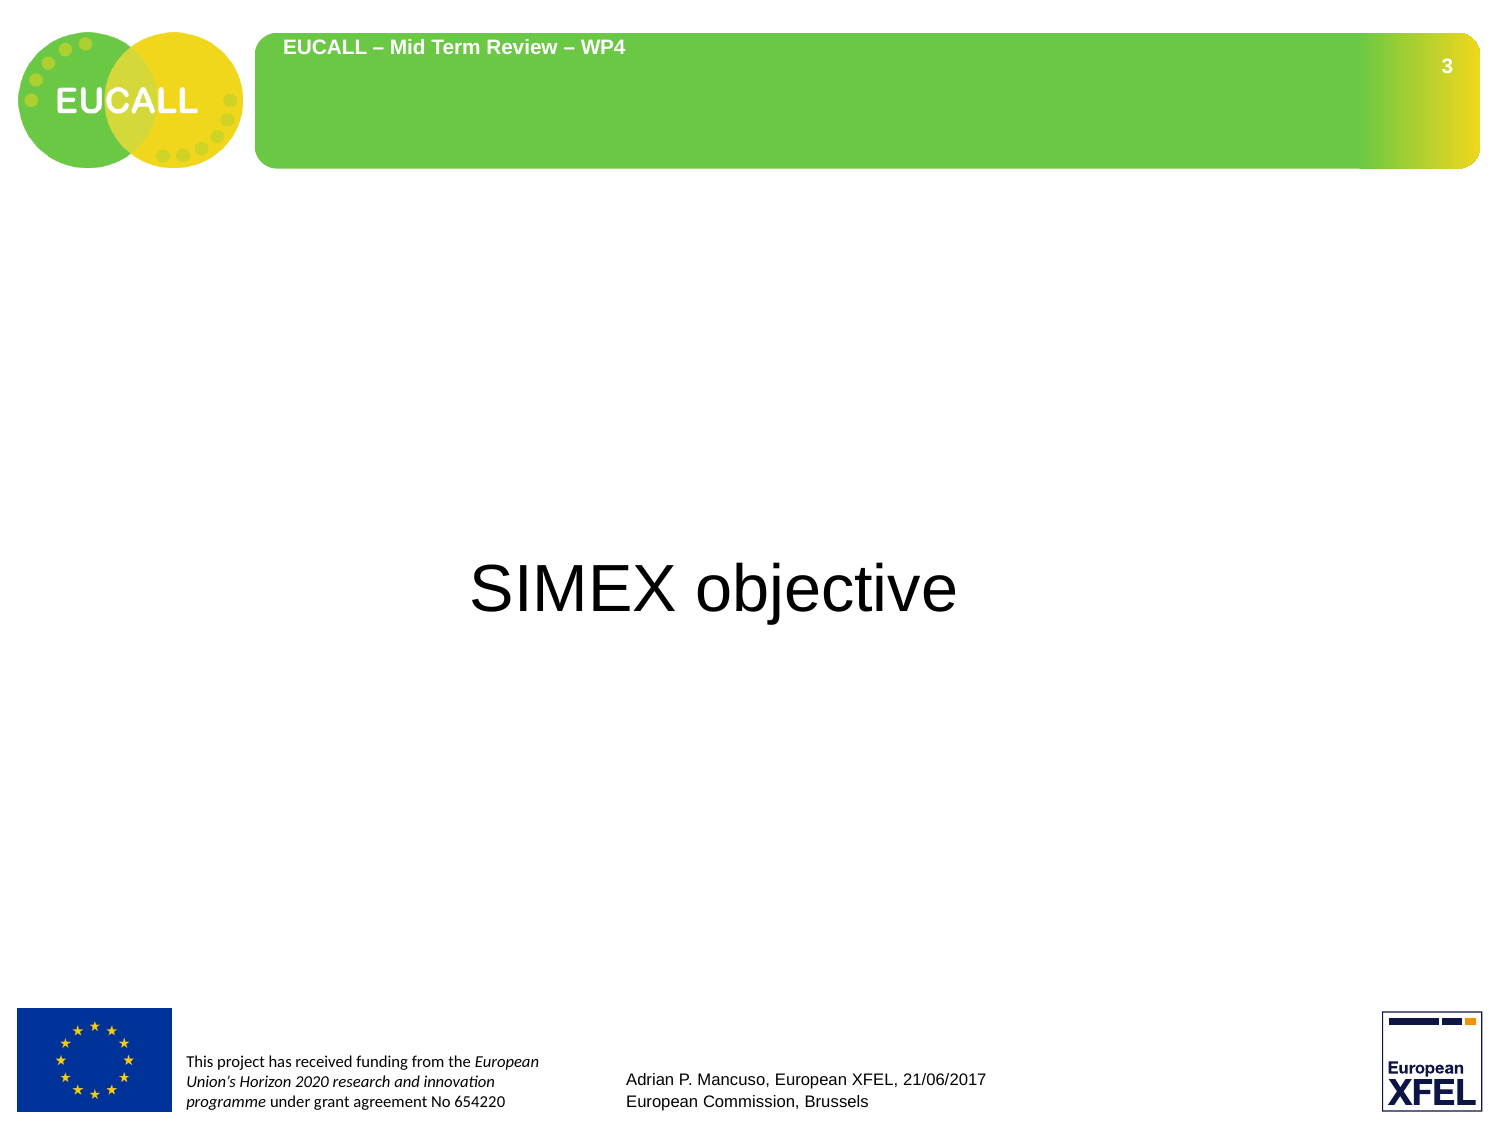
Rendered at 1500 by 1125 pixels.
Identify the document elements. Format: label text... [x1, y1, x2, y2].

picture [18, 32, 243, 168]
subtitle SIMEX objective [106, 361, 1322, 815]
picture [17, 1008, 172, 1112]
